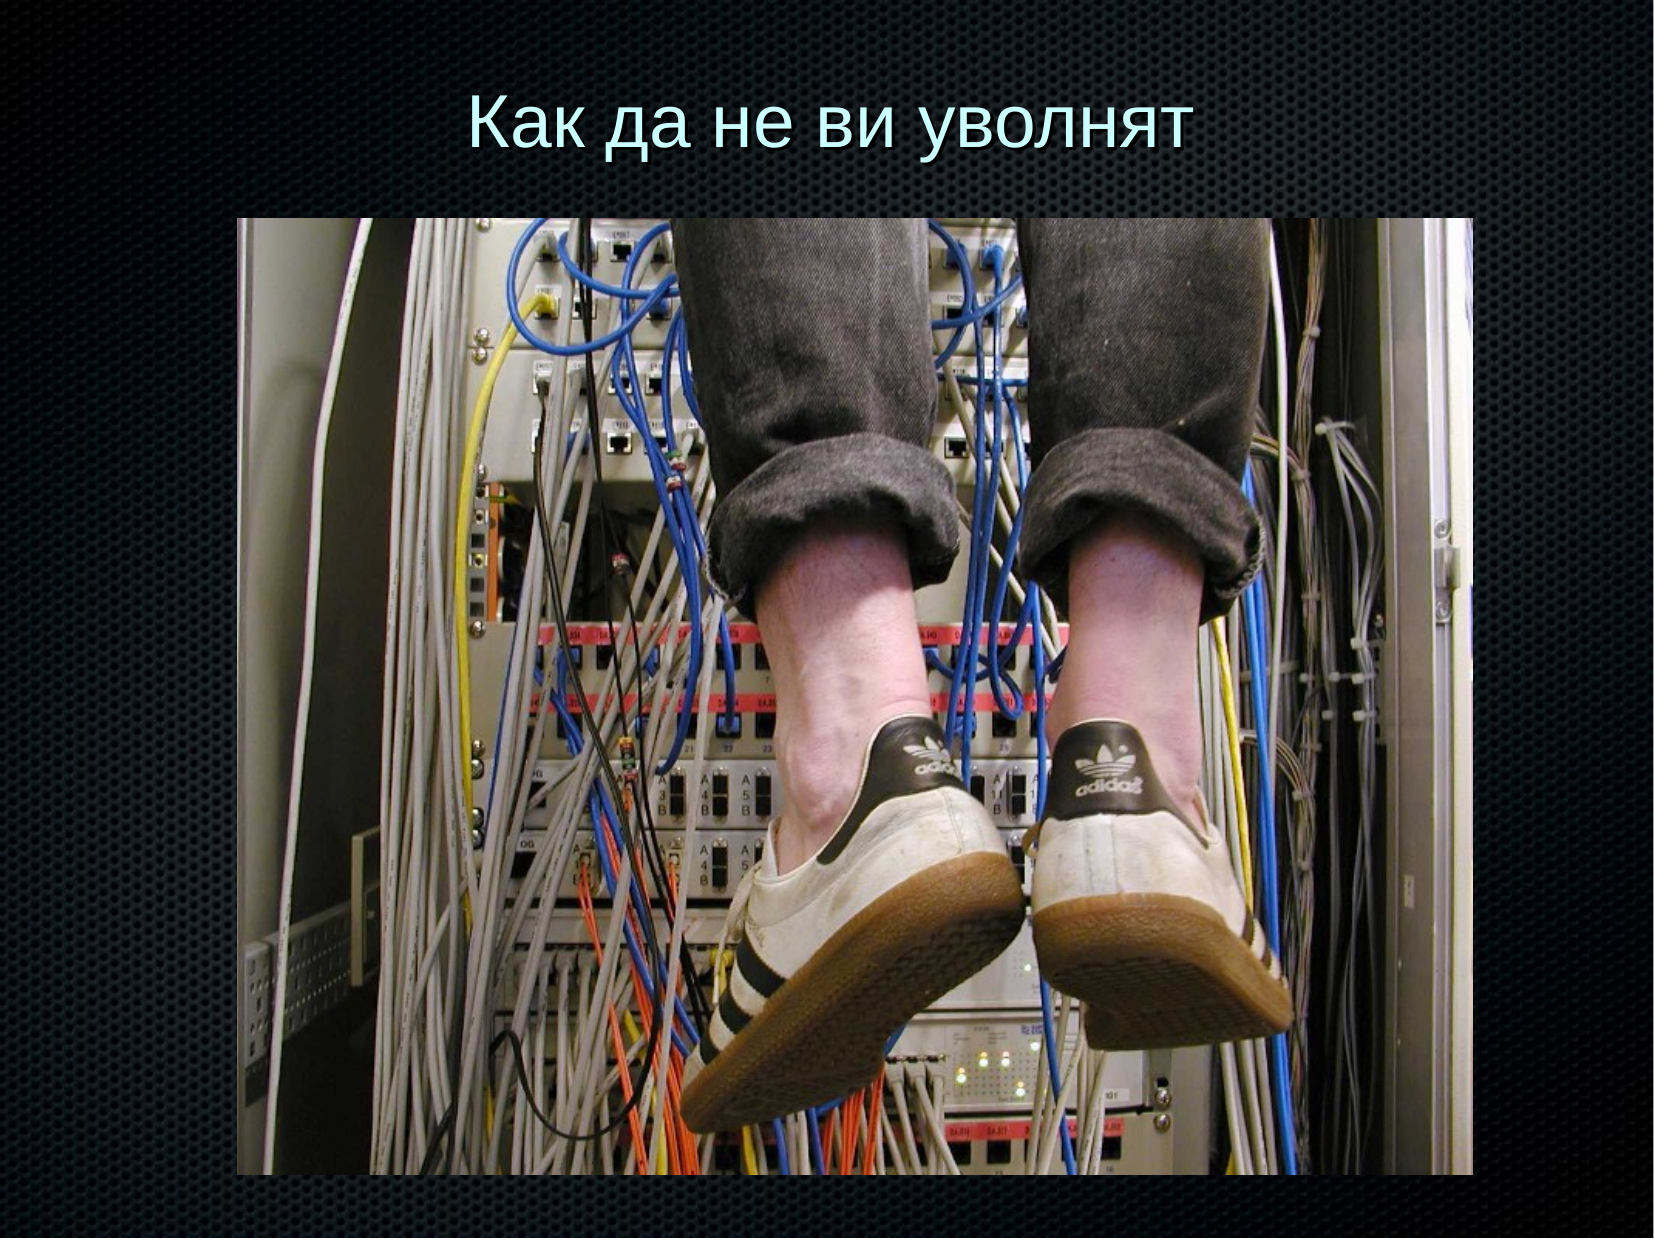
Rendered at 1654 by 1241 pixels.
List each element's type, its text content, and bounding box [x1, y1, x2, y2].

title Как да не ви уволнят [86, 25, 1576, 218]
picture [0, 0, 1654, 1238]
